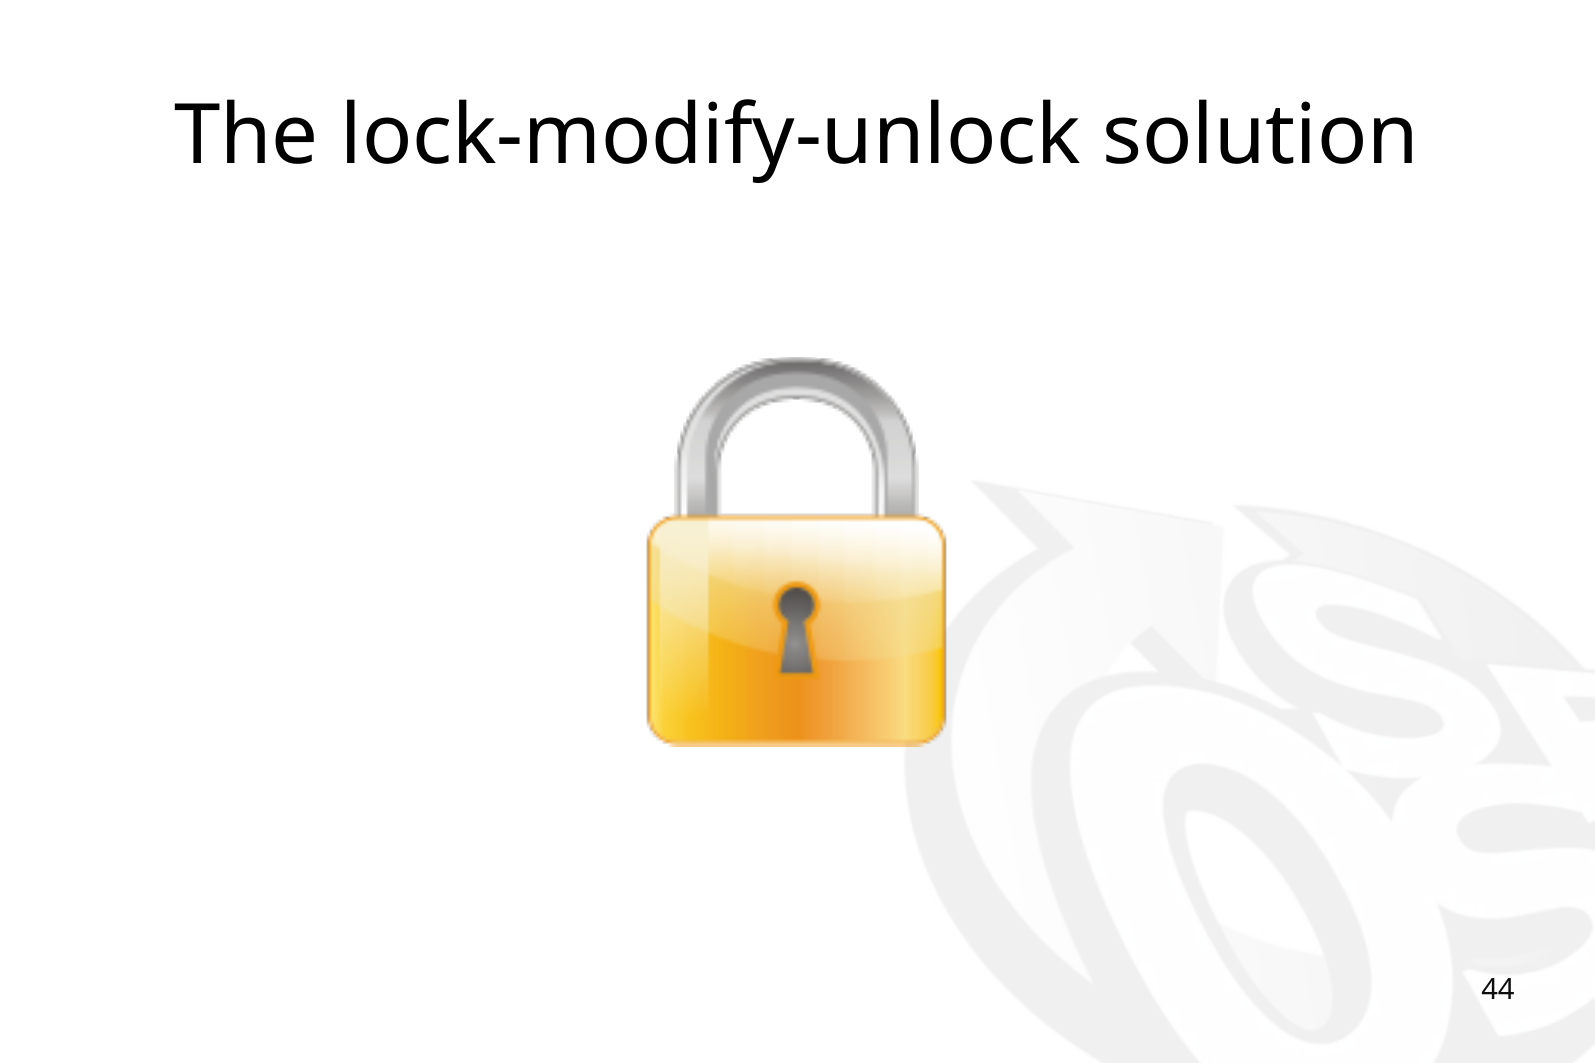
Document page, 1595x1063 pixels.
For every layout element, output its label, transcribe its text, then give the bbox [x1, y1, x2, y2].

picture [603, 357, 992, 747]
title The lock-modify-unlock solution [79, 42, 1515, 220]
